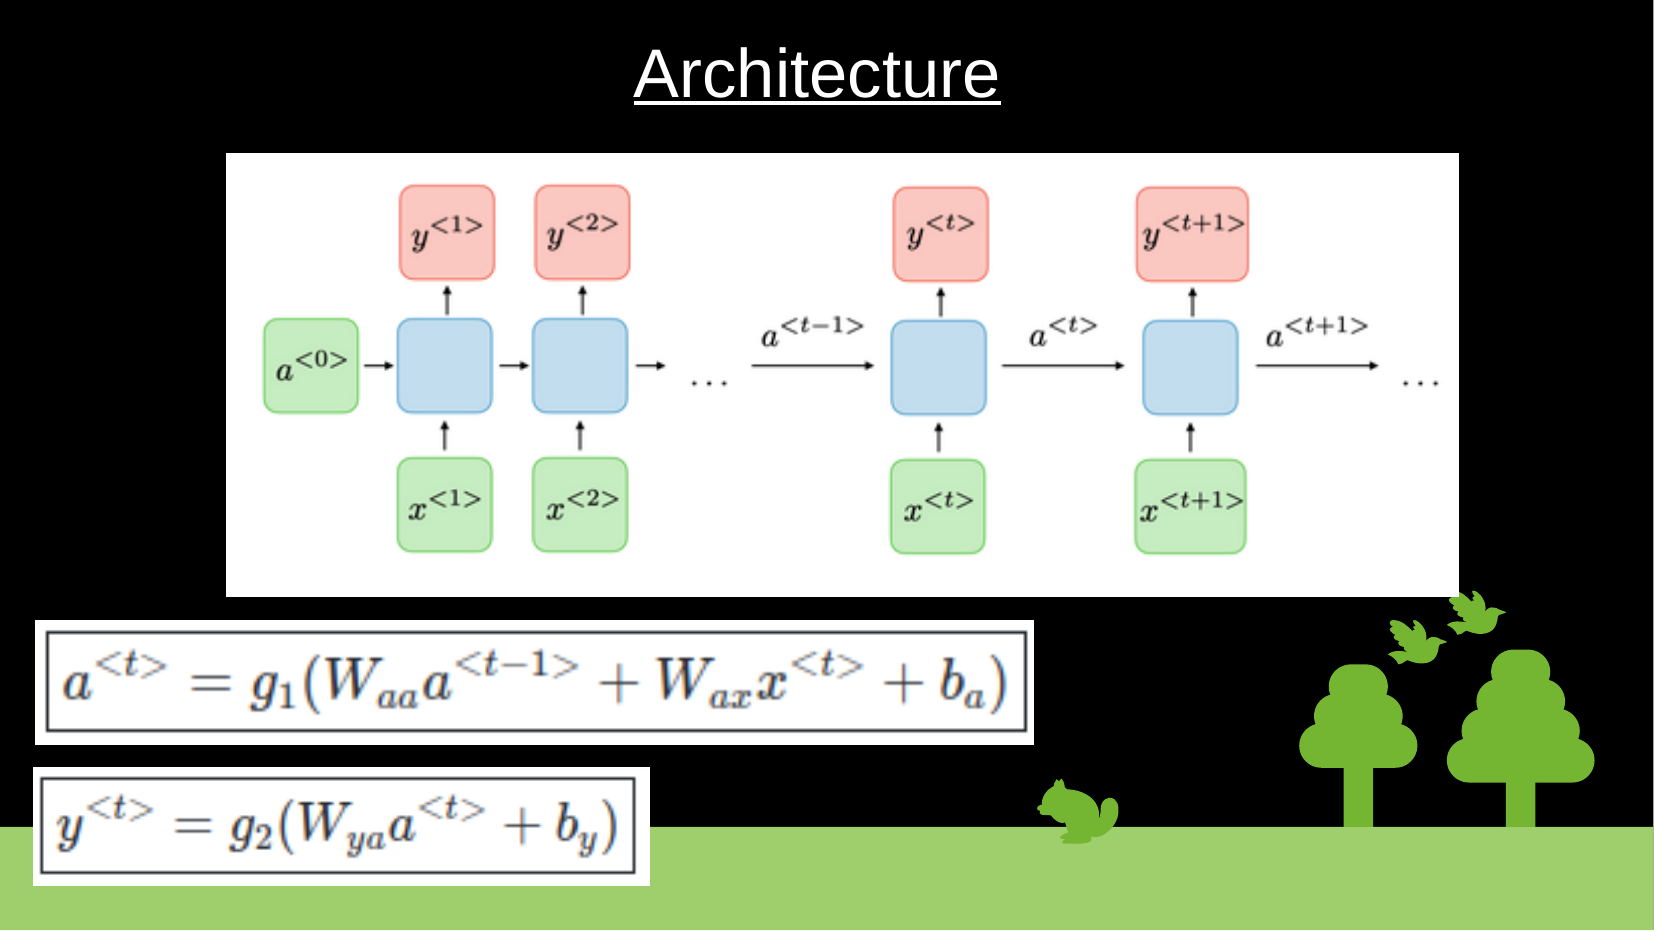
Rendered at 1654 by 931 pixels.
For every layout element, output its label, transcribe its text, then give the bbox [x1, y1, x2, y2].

picture [226, 153, 1459, 597]
picture [35, 620, 1034, 745]
picture [33, 767, 650, 886]
title Architecture [88, 0, 1565, 148]
